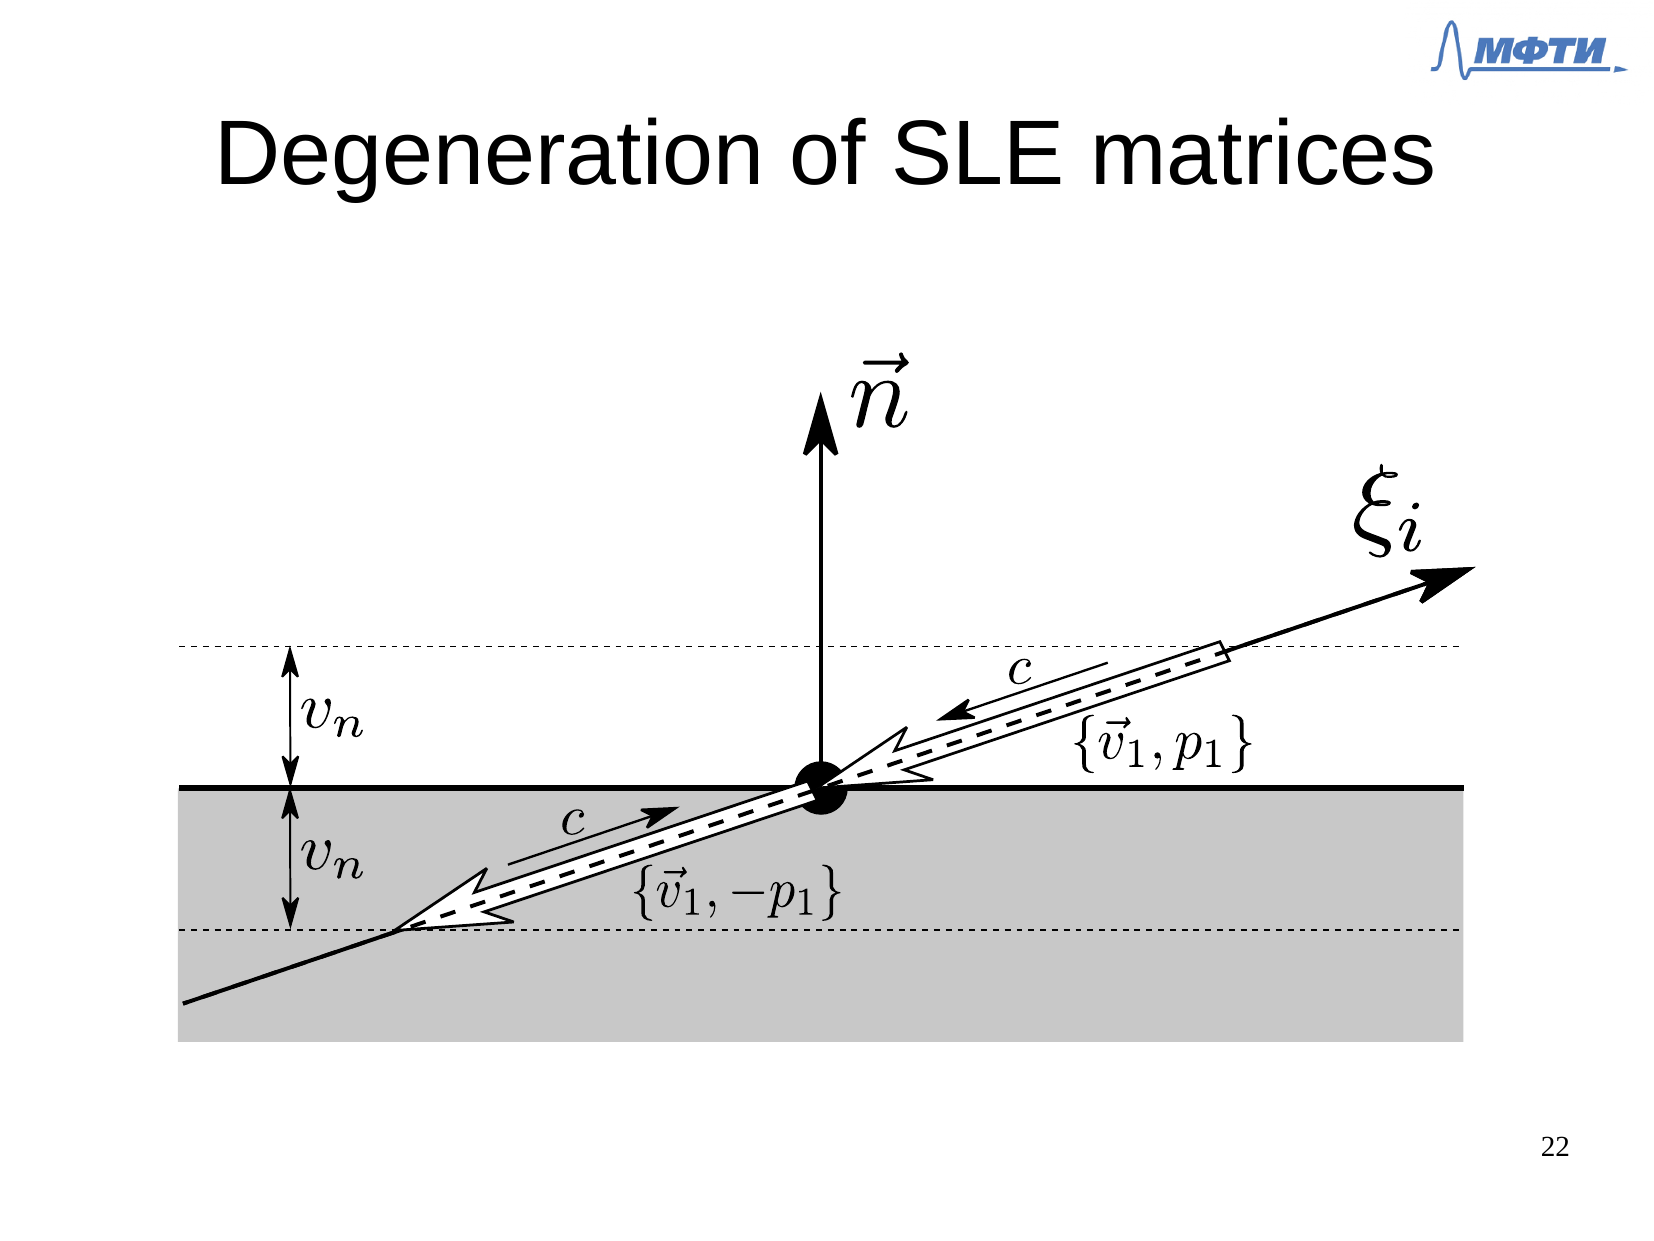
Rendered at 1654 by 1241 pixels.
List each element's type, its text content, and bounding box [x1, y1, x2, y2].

title Degeneration of SLE matrices [82, 49, 1571, 257]
picture [0, 0, 1654, 1241]
